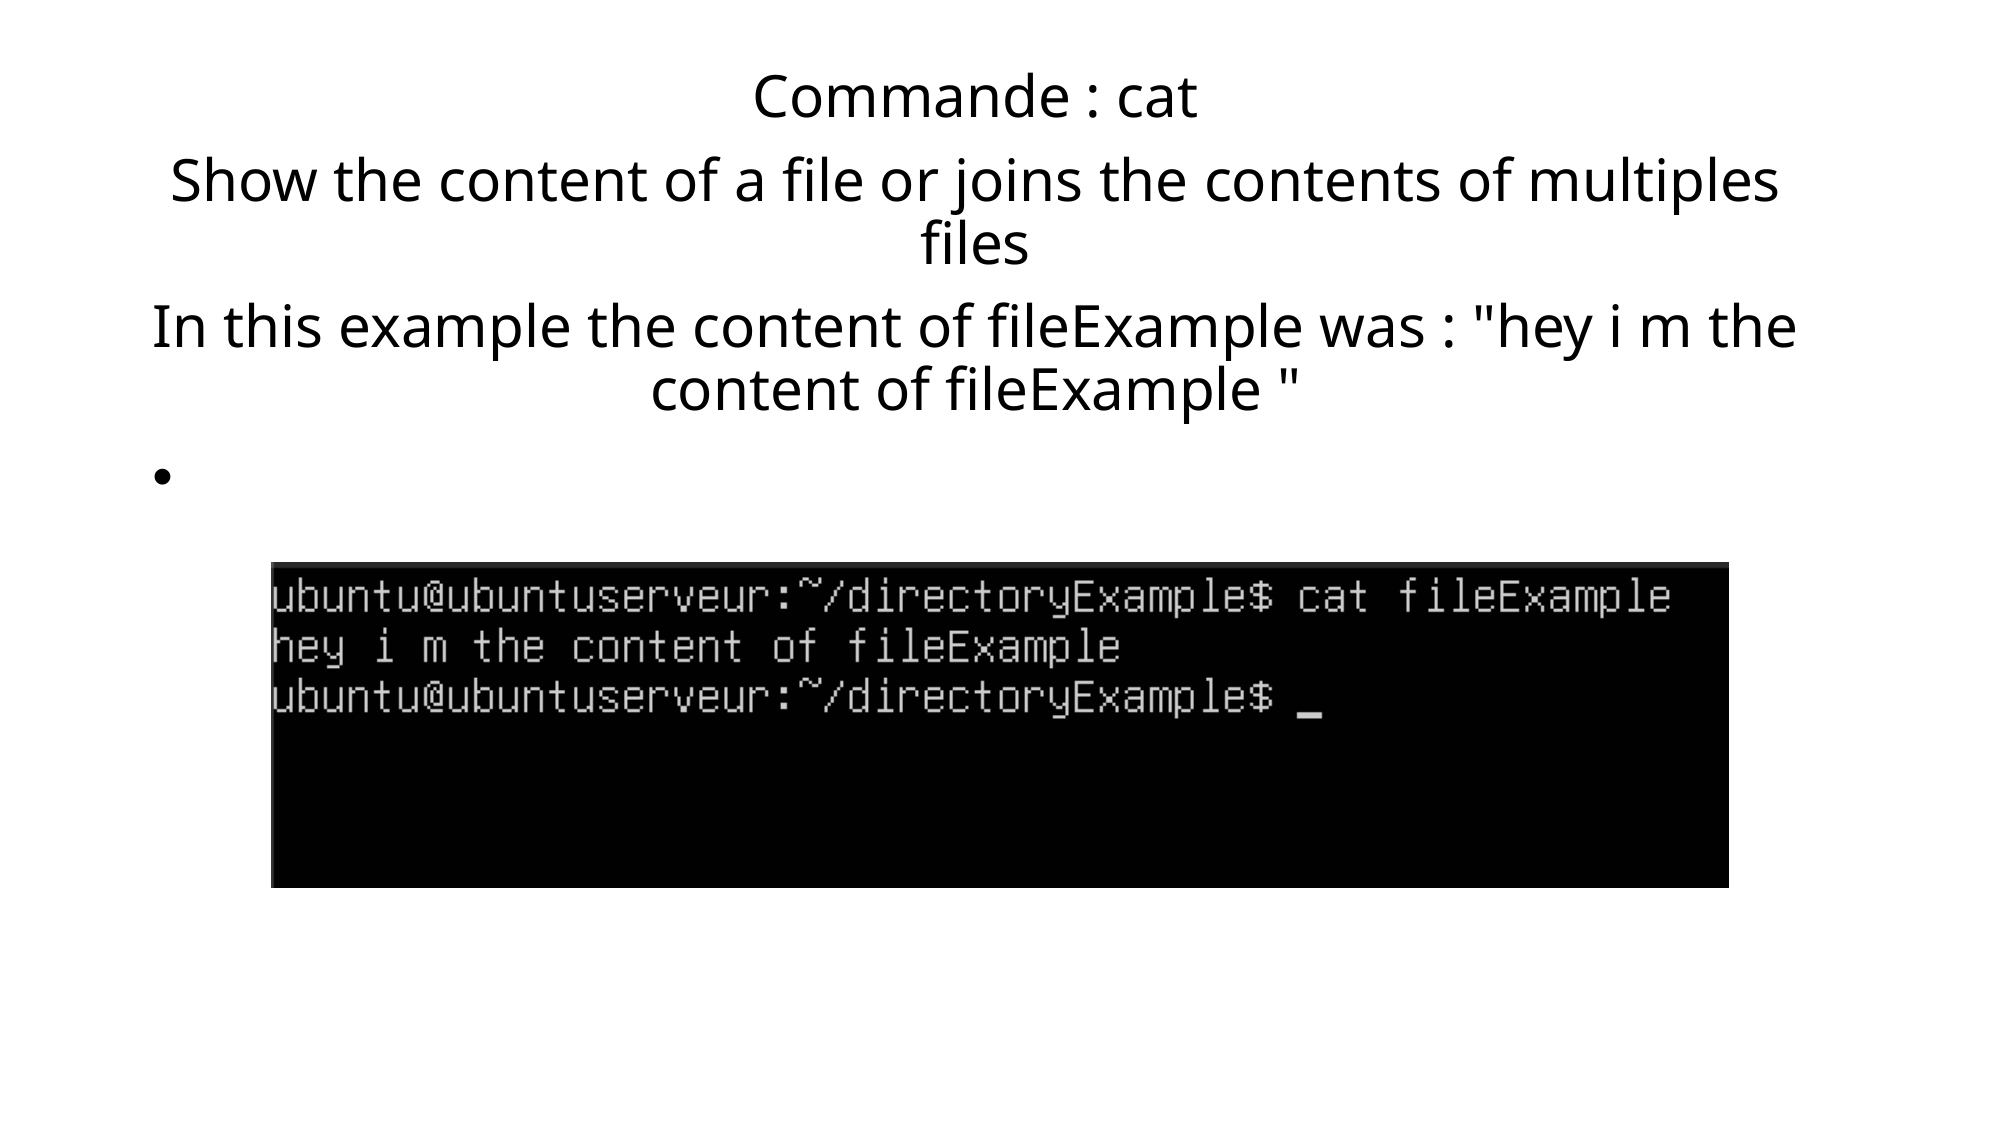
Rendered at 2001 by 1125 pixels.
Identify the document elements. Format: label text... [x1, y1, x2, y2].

list Commande : cat Show the content of a file or joins the contents of multiples files In this example the content of fileExample was : "hey i m the content of fileExample " [137, 59, 1863, 476]
picture [271, 562, 1729, 888]
